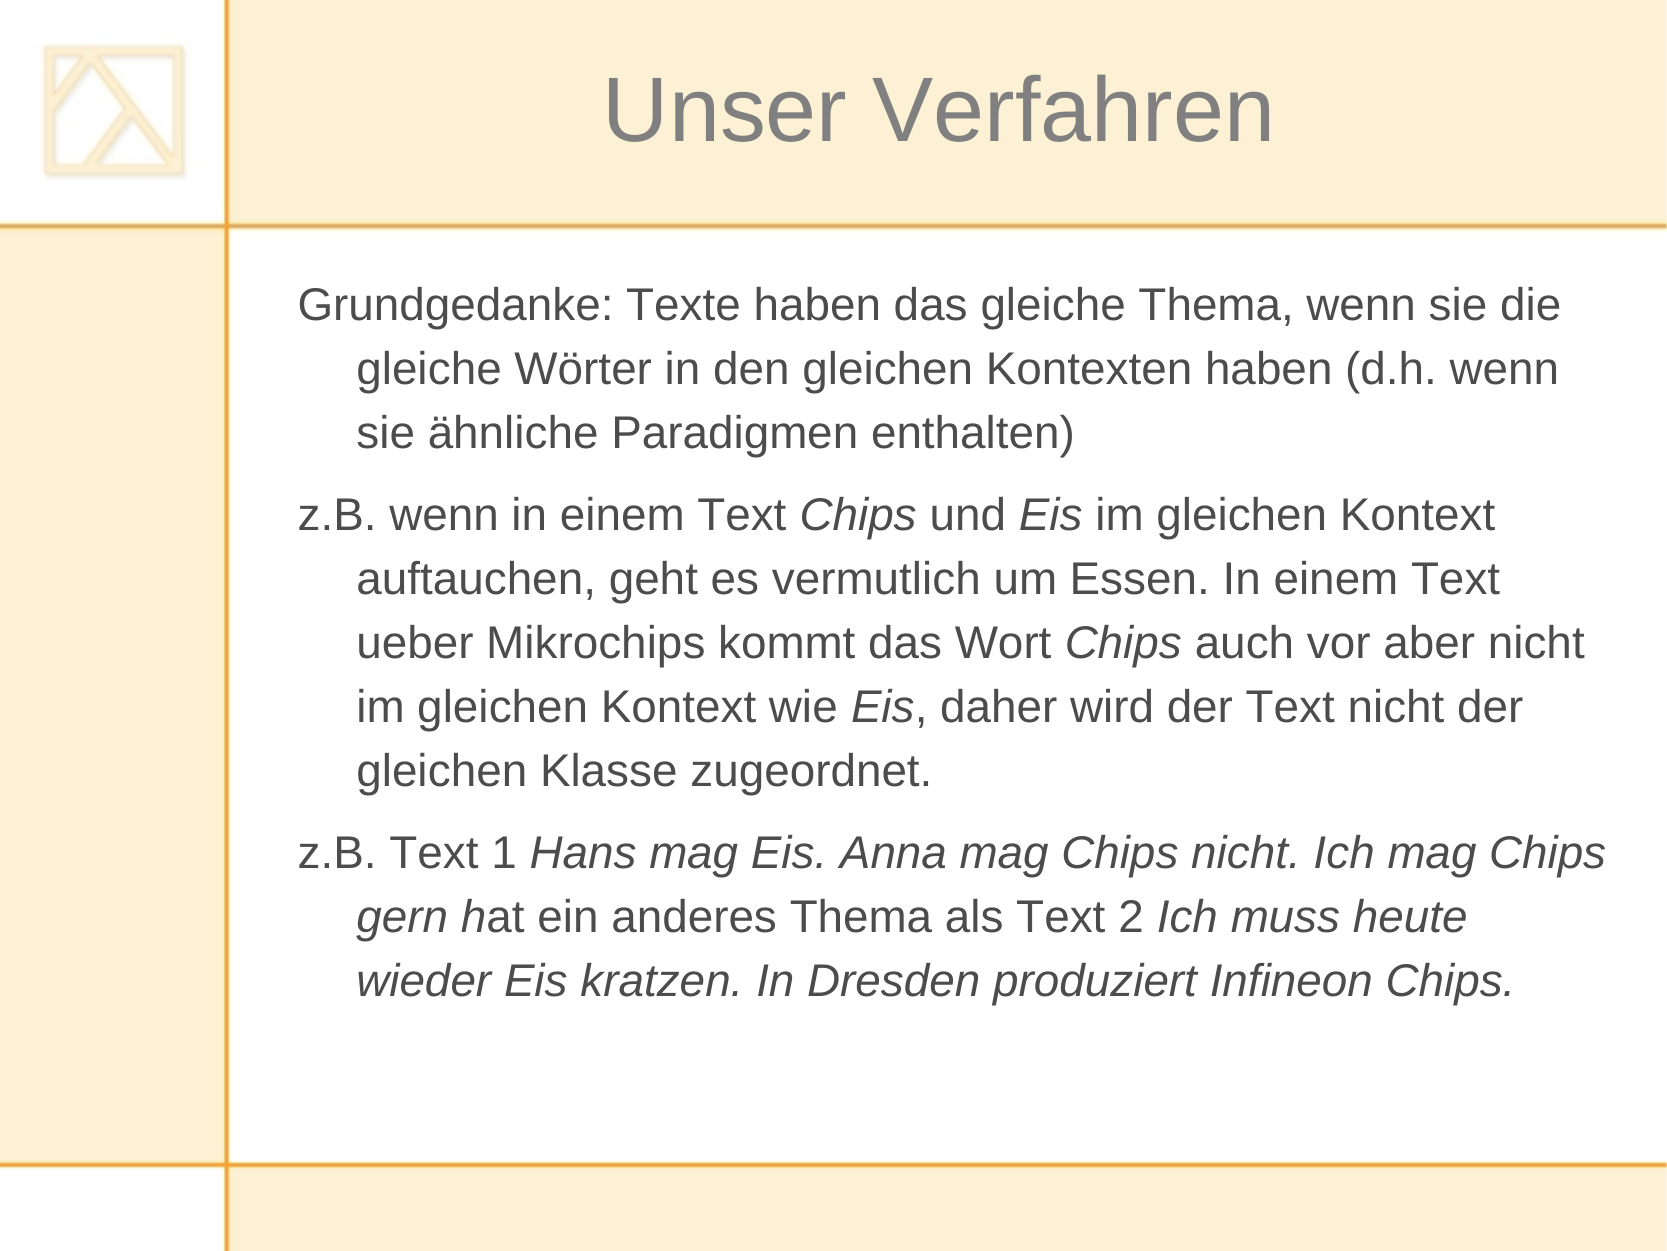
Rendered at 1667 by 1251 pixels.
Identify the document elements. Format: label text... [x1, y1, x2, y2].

title Unser Verfahren [268, 6, 1611, 216]
list Grundgedanke: Texte haben das gleiche Thema, wenn sie die gleiche Wörter in den gleichen Kontexten haben (d.h. wenn sie ähnliche Paradigmen enthalten) z.B. wenn in einem Text Chips und Eis im gleichen Kontext auftauchen, geht es vermutlich um Essen. In einem Text ueber Mikrochips kommt das Wort Chips auch vor aber nicht im gleichen Kontext wie Eis, daher wird der Text nicht der gleichen Klasse zugeordnet. z.B. Text 1 Hans mag Eis. Anna mag Chips nicht. Ich mag Chips gern hat ein anderes Thema als Text 2 Ich muss heute wieder Eis kratzen. In Dresden produziert Infineon Chips. [268, 265, 1611, 1034]
picture [0, 0, 1667, 1251]
